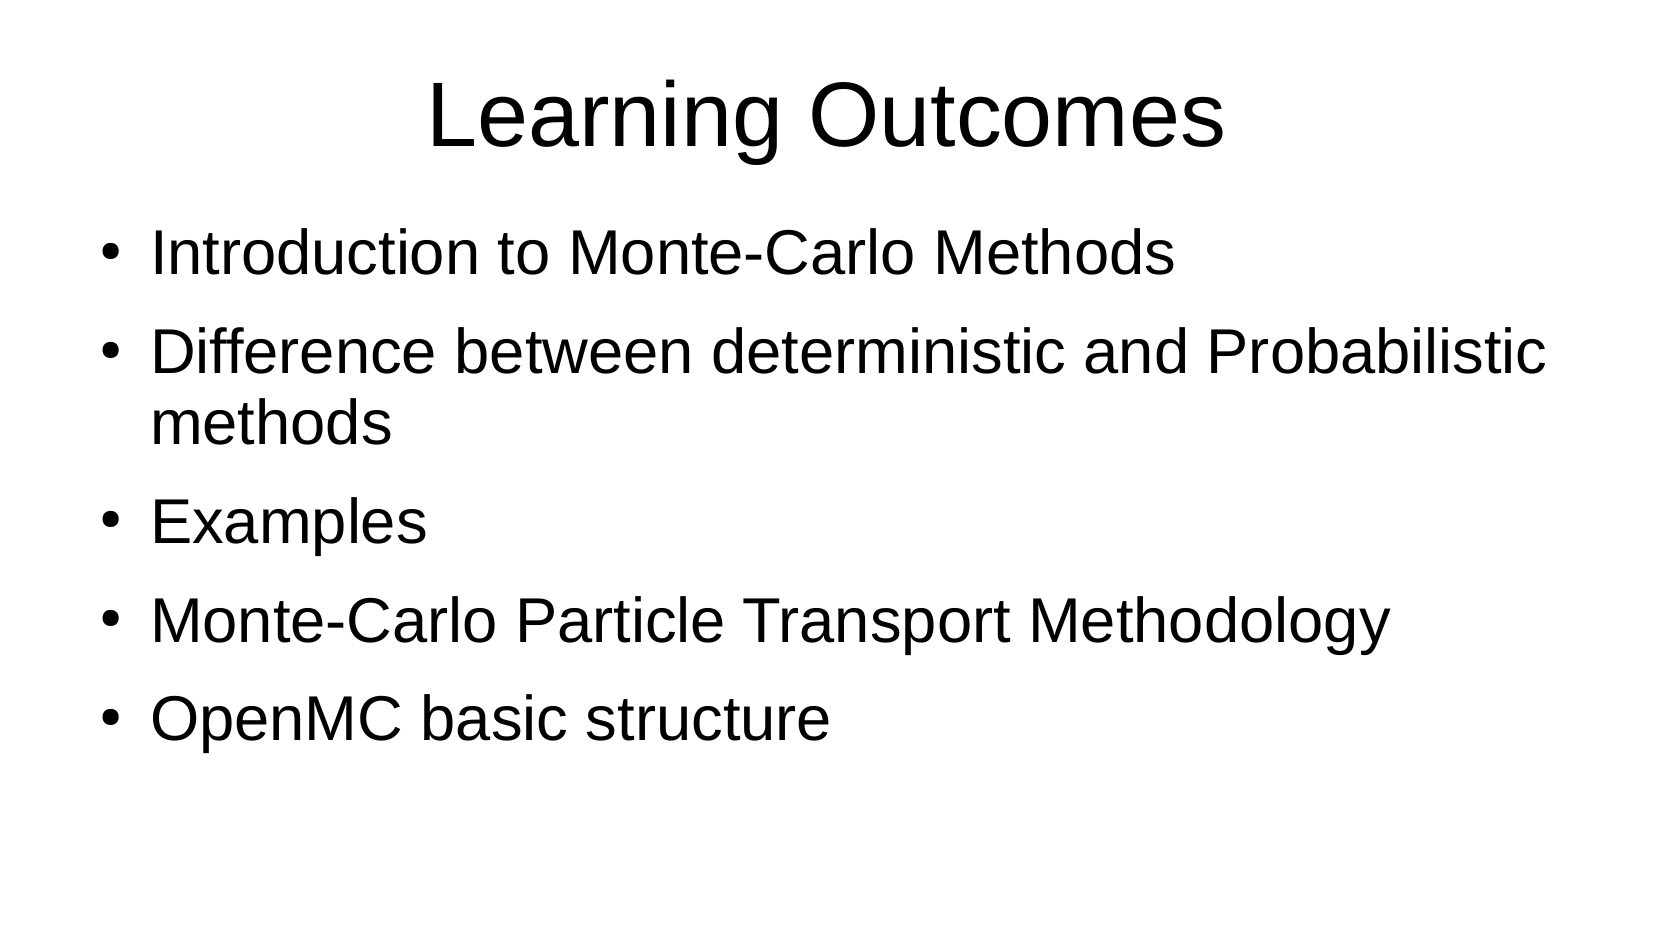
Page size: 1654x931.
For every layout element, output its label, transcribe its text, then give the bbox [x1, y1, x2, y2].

list Introduction to Monte-Carlo Methods Difference between deterministic and Probabilistic methods Examples Monte-Carlo Particle Transport Methodology OpenMC basic structure [82, 217, 1571, 758]
title Learning Outcomes [82, 37, 1571, 193]
